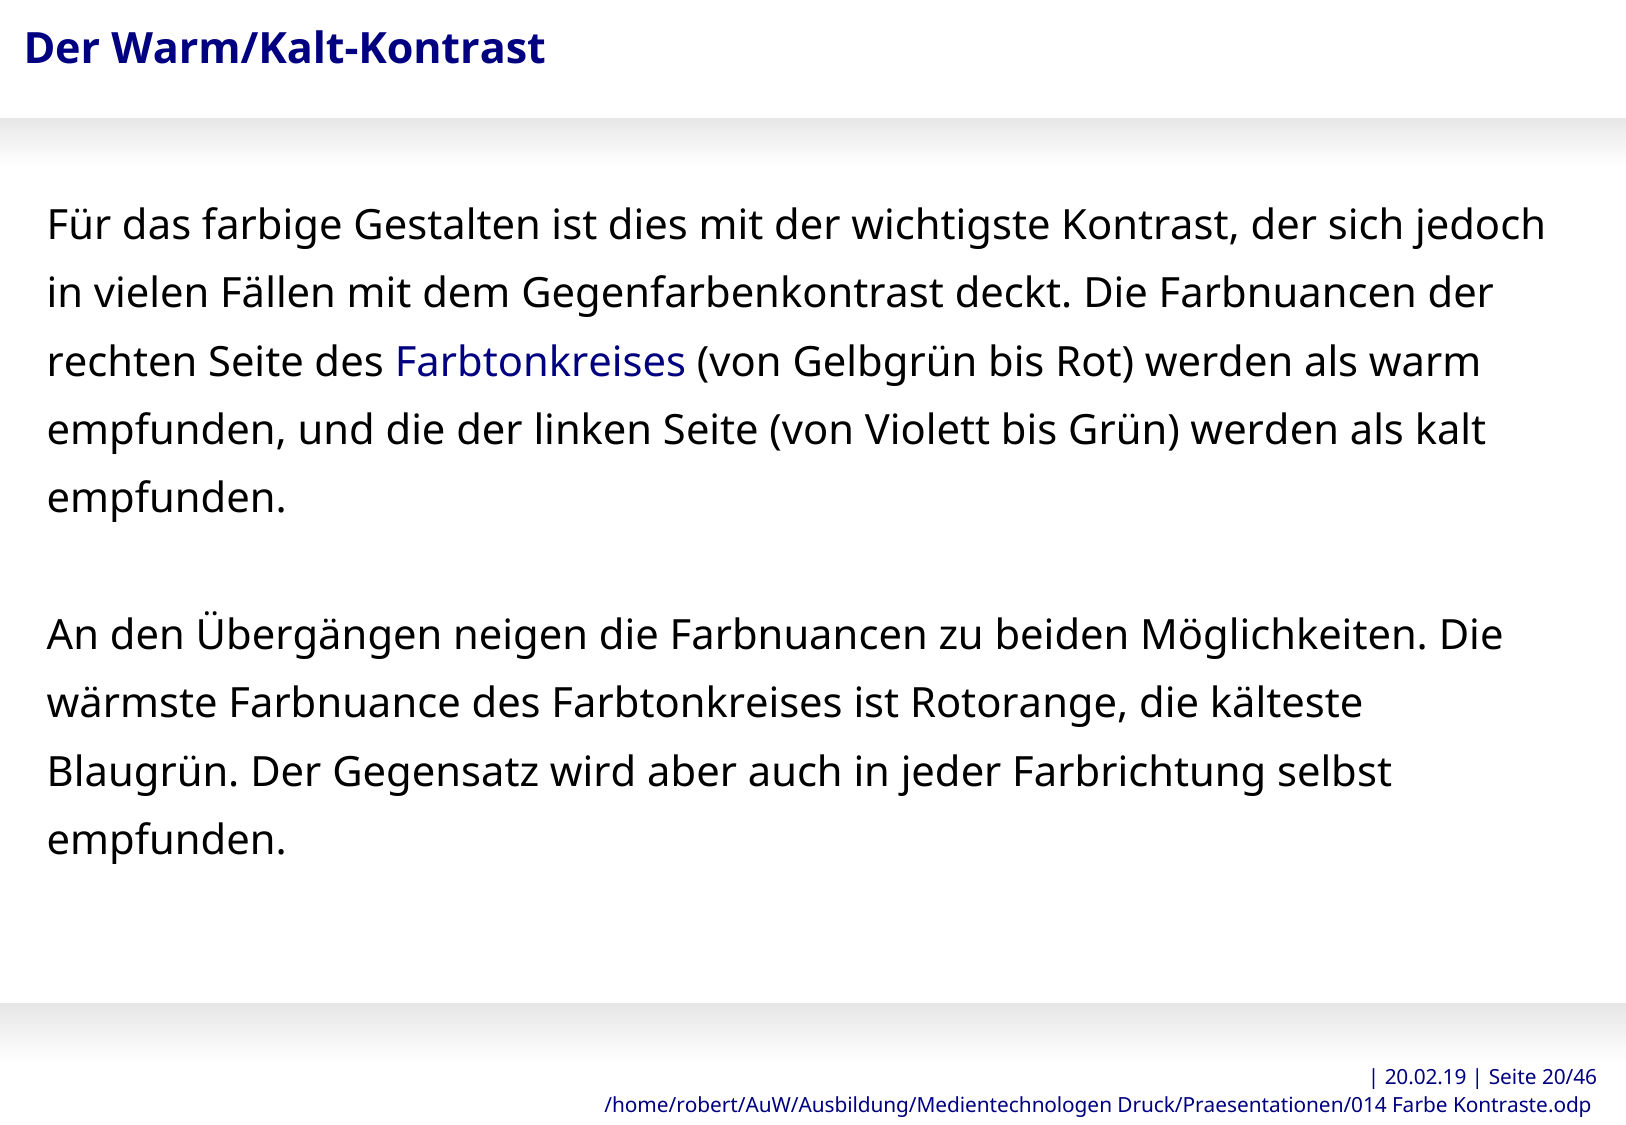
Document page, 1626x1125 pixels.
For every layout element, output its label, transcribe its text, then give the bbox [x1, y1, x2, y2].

title Der Warm/Kalt-Kontrast [23, 5, 1600, 154]
list Für das farbige Gestalten ist dies mit der wichtigste Kontrast, der sich jedoch in vielen Fällen mit dem Gegenfarbenkontrast deckt. Die Farbnuancen der rechten Seite des Farbtonkreises (von Gelbgrün bis Rot) werden als warm empfunden, und die der linken Seite (von Violett bis Grün) werden als kalt empfunden. An den Übergängen neigen die Farbnuancen zu beiden Möglichkeiten. Die wärmste Farbnuance des Farbtonkreises ist Rotorange, die kälteste Blaugrün. Der Gegensatz wird aber auch in jeder Farbrichtung selbst empfunden. [0, 183, 1561, 934]
